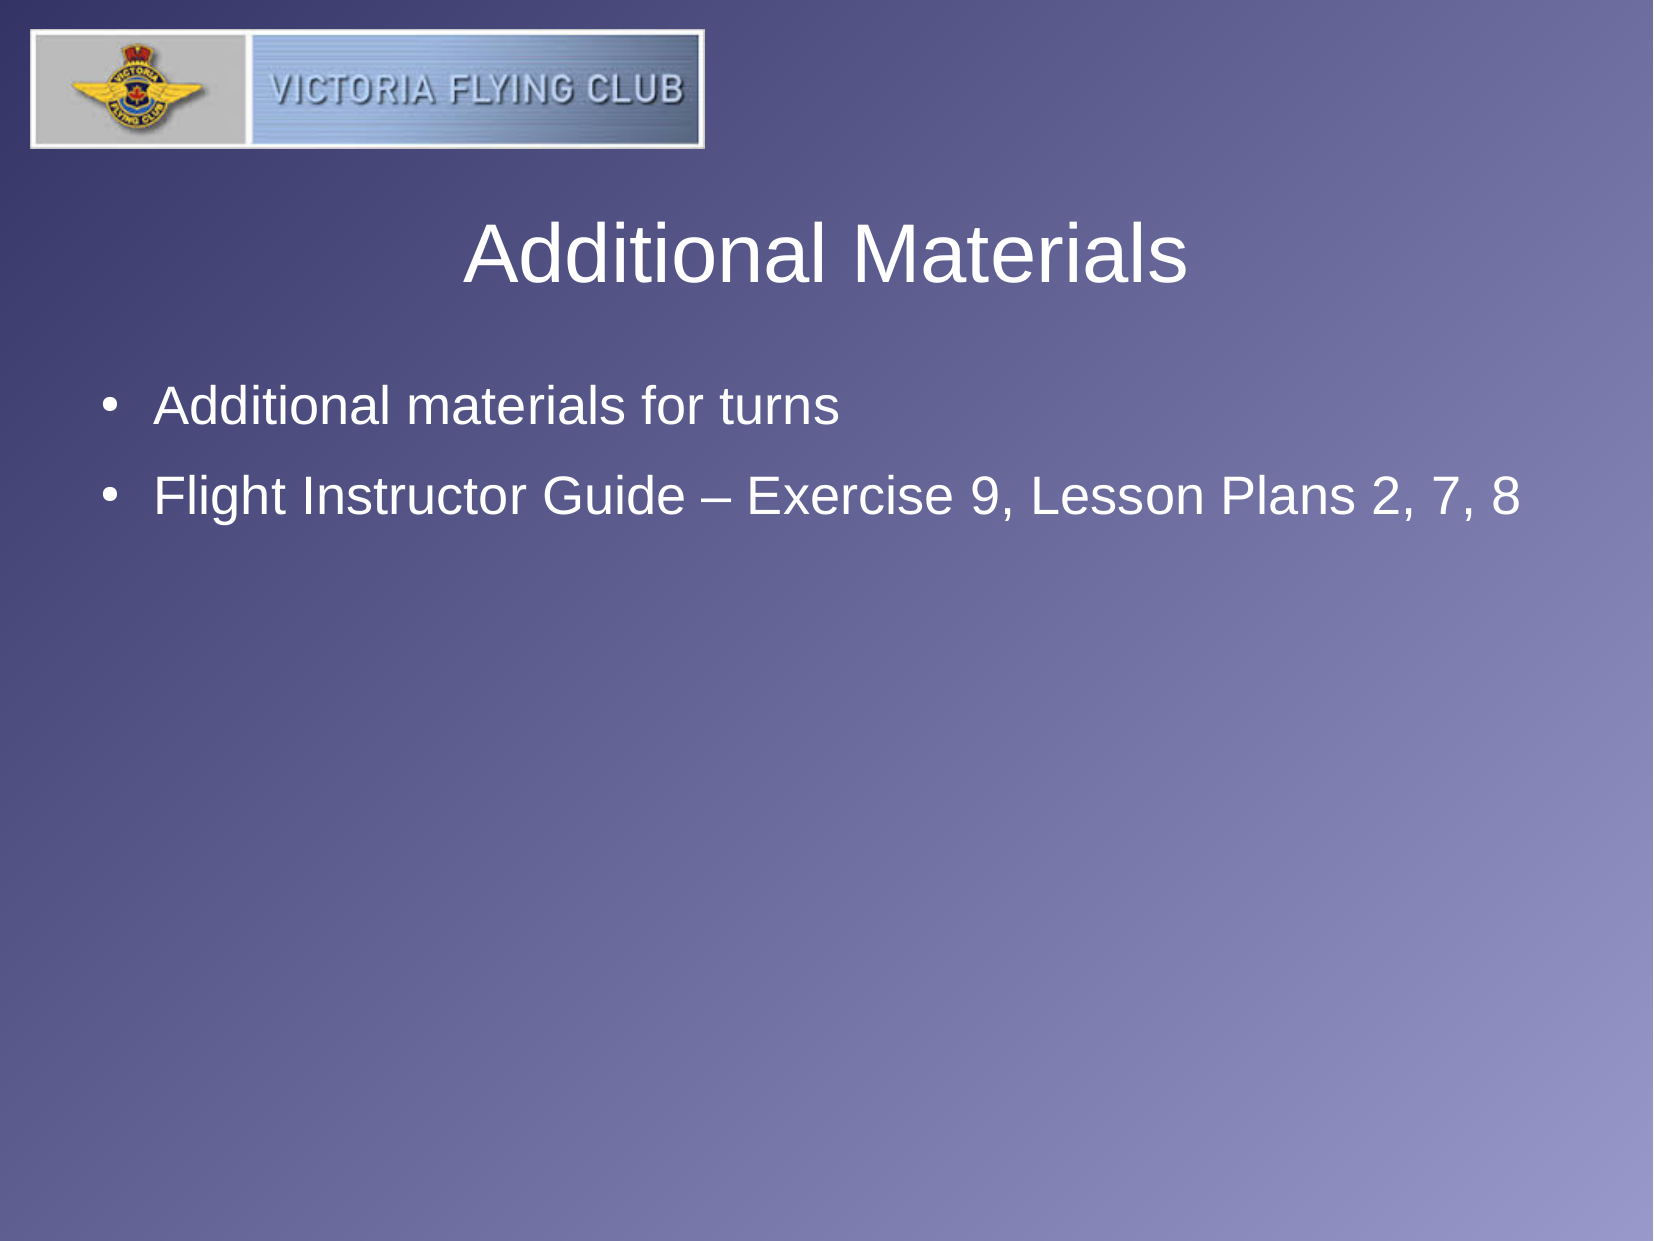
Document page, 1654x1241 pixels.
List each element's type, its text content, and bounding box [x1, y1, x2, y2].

title Additional Materials [82, 150, 1571, 358]
list Additional materials for turns Flight Instructor Guide – Exercise 9, Lesson Plans 2, 7, 8 [82, 375, 1571, 1095]
picture [30, 29, 705, 149]
